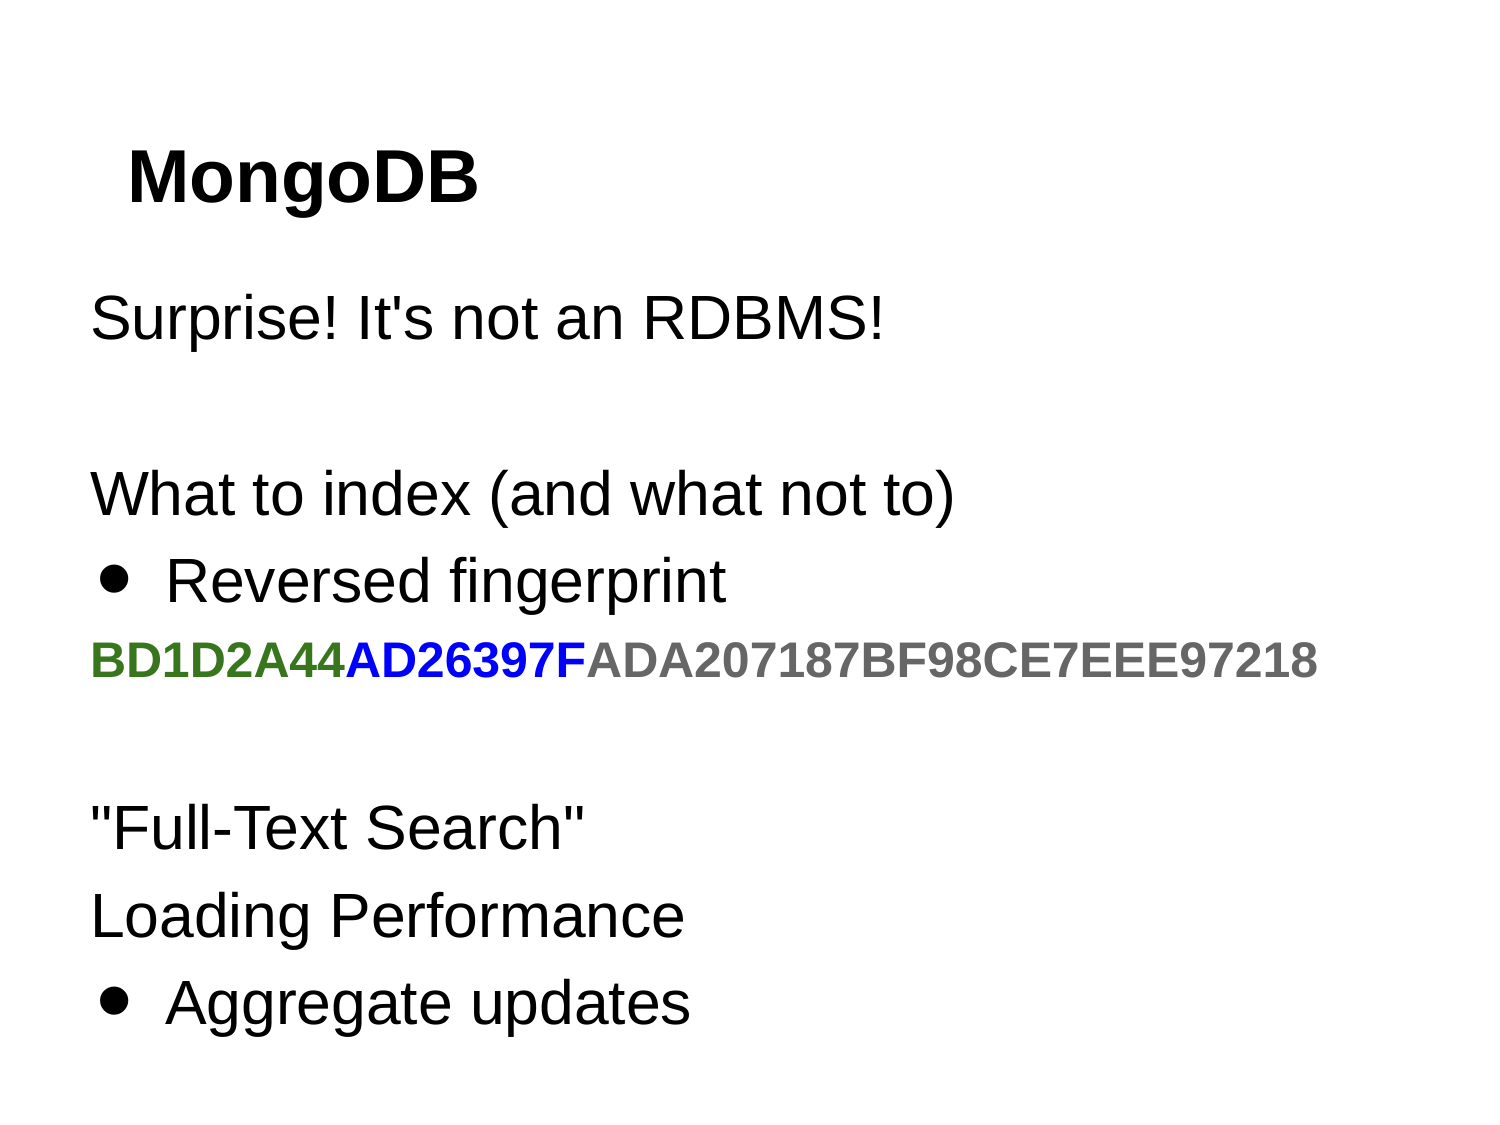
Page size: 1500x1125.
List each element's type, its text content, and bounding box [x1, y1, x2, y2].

list Surprise! It's not an RDBMS! What to index (and what not to) Reversed fingerprint BD1D2A44AD26397FADA207187BF98CE7EEE97218 "Full-Text Search" Loading Performance Aggregate updates [75, 262, 1425, 1078]
title MongoDB [75, 45, 1425, 233]
